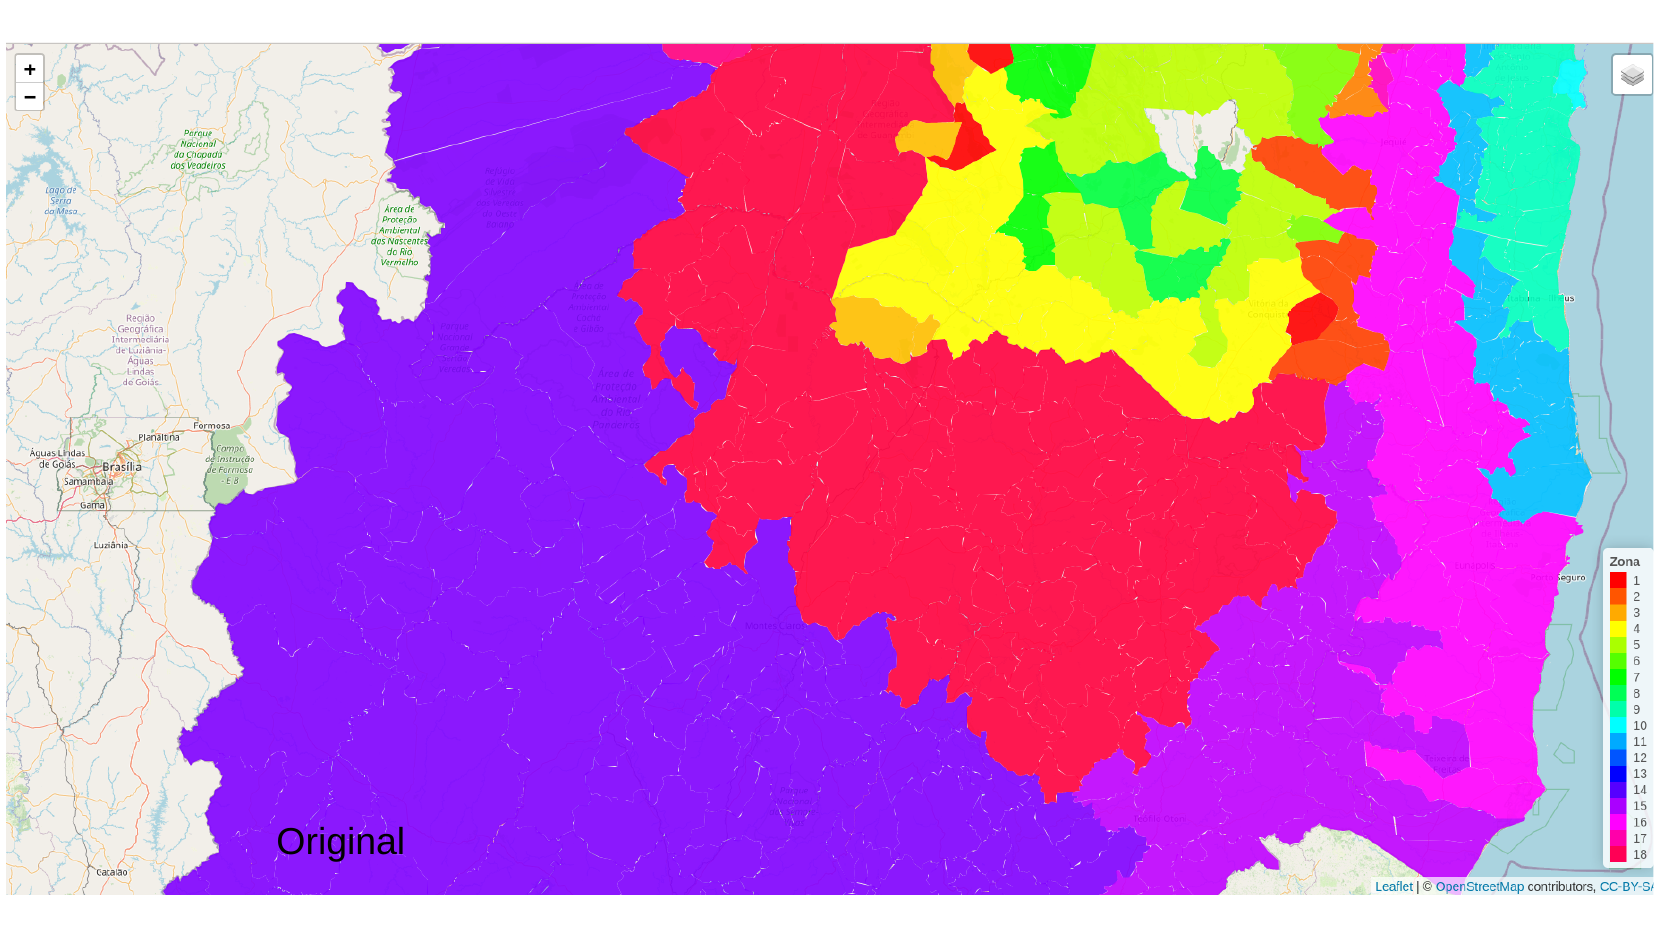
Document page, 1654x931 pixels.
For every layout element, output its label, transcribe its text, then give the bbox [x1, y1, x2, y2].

picture [6, 42, 1654, 895]
text_box Original [261, 813, 421, 871]
